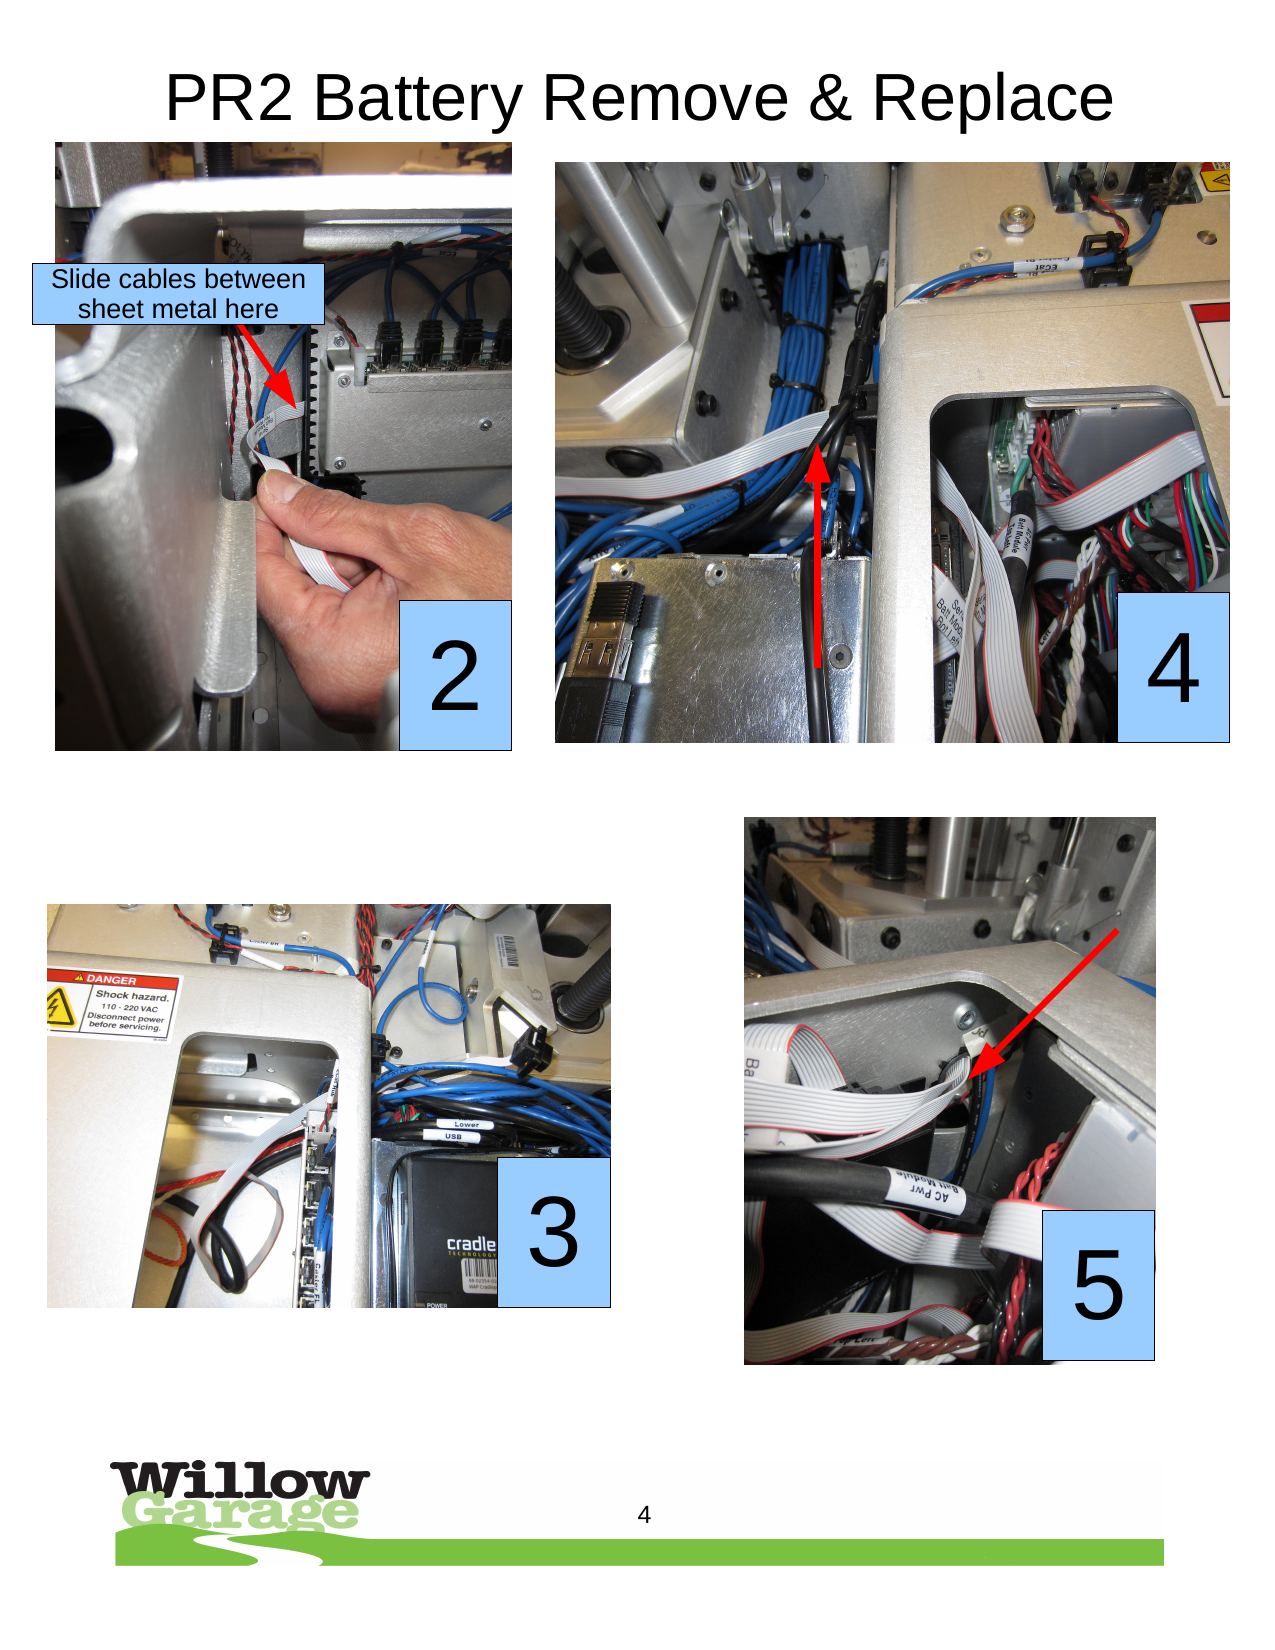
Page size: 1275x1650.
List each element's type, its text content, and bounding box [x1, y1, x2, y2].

picture [47, 904, 611, 1308]
text_box 3 [497, 1157, 611, 1308]
picture [110, 1460, 1164, 1566]
picture [55, 142, 512, 751]
picture [555, 162, 1231, 743]
picture [744, 817, 1156, 1365]
title PR2 Battery Remove & Replace [110, 47, 1164, 147]
text_box 5 [1042, 1210, 1155, 1361]
text_box Slide cables between sheet metal here [32, 263, 325, 325]
text_box 4 [1117, 592, 1230, 743]
text_box 2 [399, 600, 512, 751]
